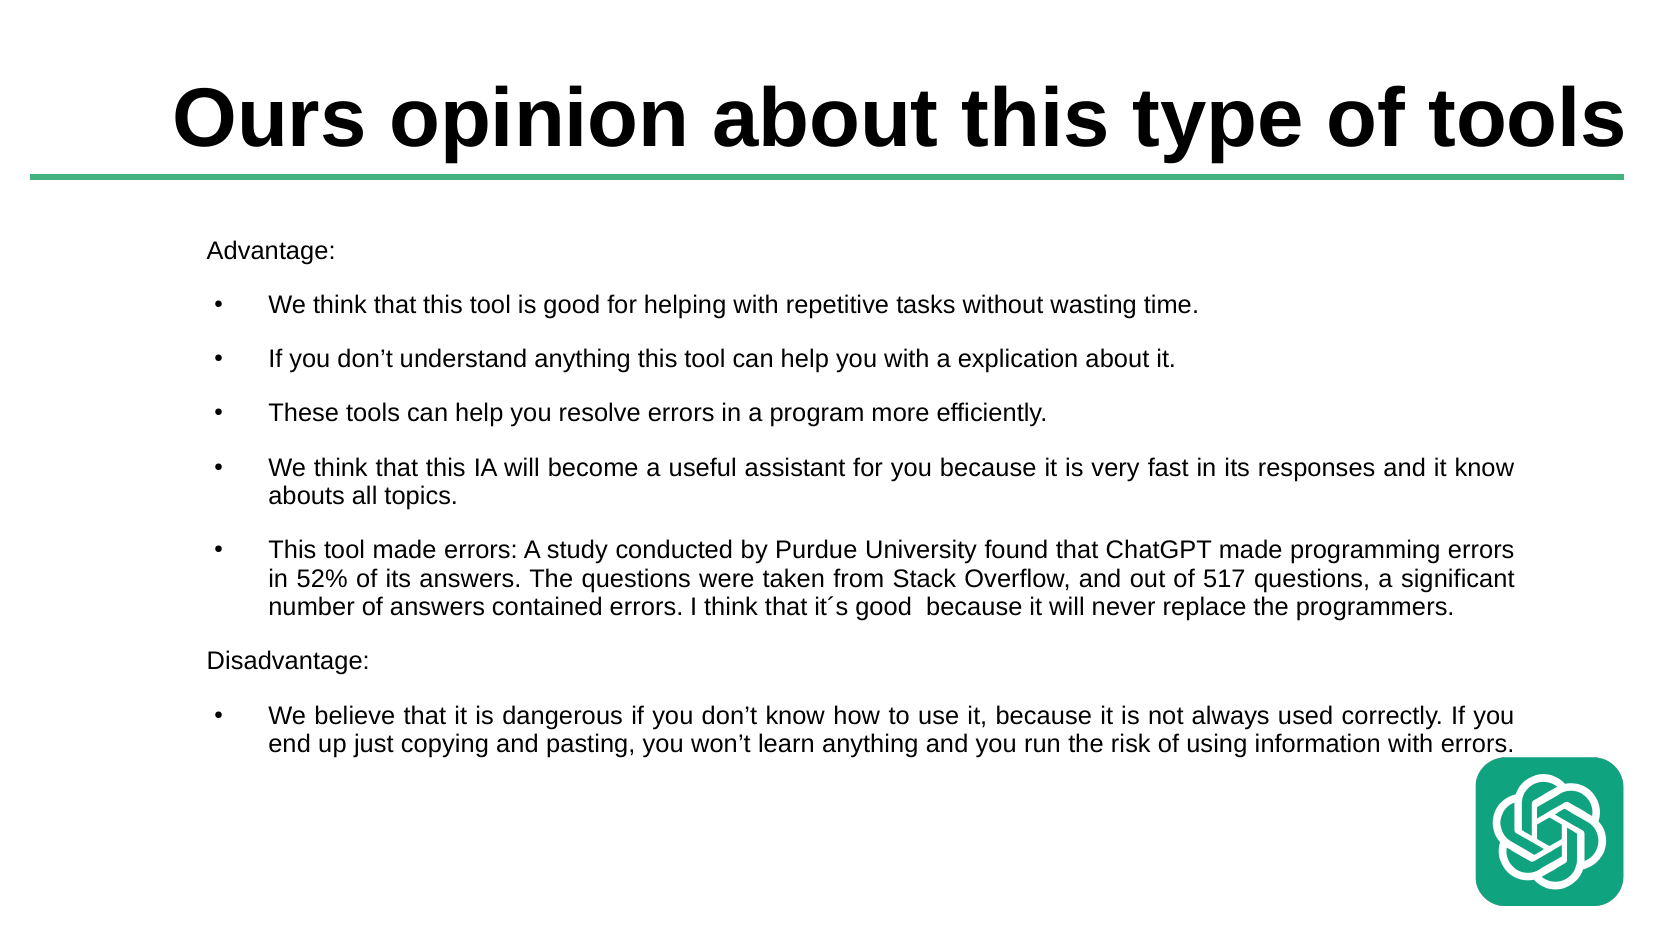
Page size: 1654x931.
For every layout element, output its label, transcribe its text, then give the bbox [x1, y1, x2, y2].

list Advantage: We think that this tool is good for helping with repetitive tasks without wasting time. If you don’t understand anything this tool can help you with a explication about it. These tools can help you resolve errors in a program more efficiently. We think that this IA will become a useful assistant for you because it is very fast in its responses and it know abouts all topics. This tool made errors: A study conducted by Purdue University found that ChatGPT made programming errors in 52% of its answers. The questions were taken from Stack Overflow, and out of 517 questions, a significant number of answers contained errors. I think that it´s good because it will never replace the programmers. Disadvantage: We believe that it is dangerous if you don’t know how to use it, because it is not always used correctly. If you end up just copying and pasting, you won’t learn anything and you run the risk of using information with errors. [206, 236, 1518, 776]
picture [1475, 757, 1624, 906]
title Ours opinion about this type of tools [88, 24, 1642, 211]
